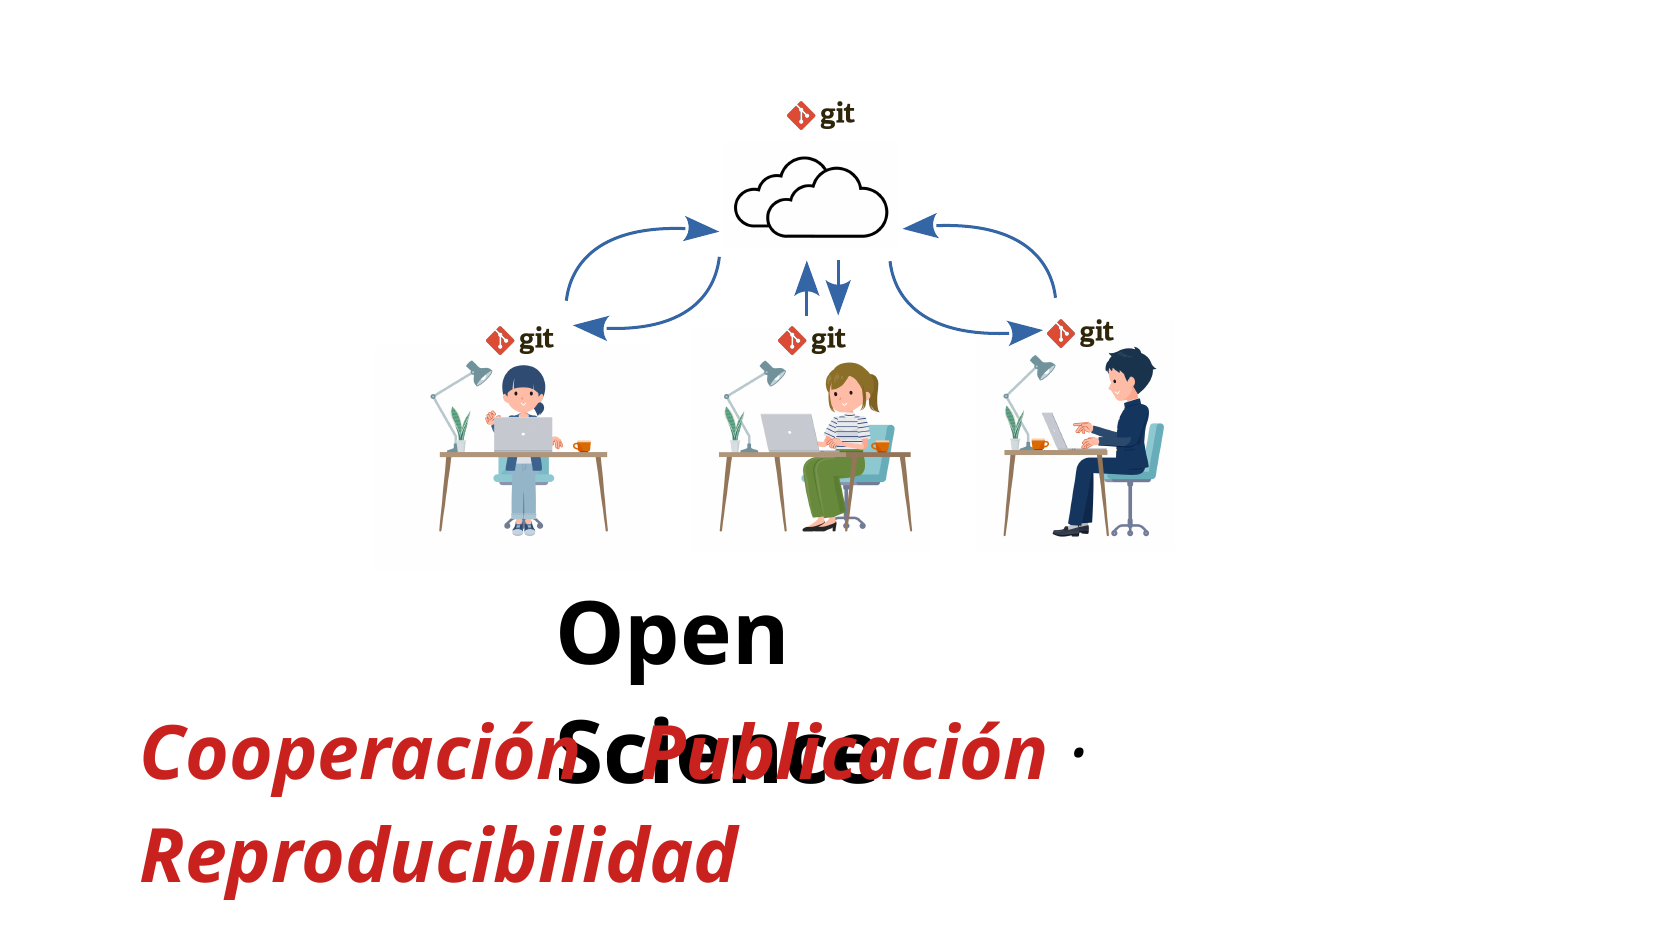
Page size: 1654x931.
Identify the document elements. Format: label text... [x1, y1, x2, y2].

picture [690, 326, 932, 551]
picture [977, 319, 1174, 550]
picture [787, 101, 855, 130]
picture [723, 142, 897, 248]
picture [375, 326, 651, 572]
text_box Cooperación · Publicación · Reproducibilidad [124, 692, 1529, 784]
text_box Open Science [540, 563, 1114, 671]
